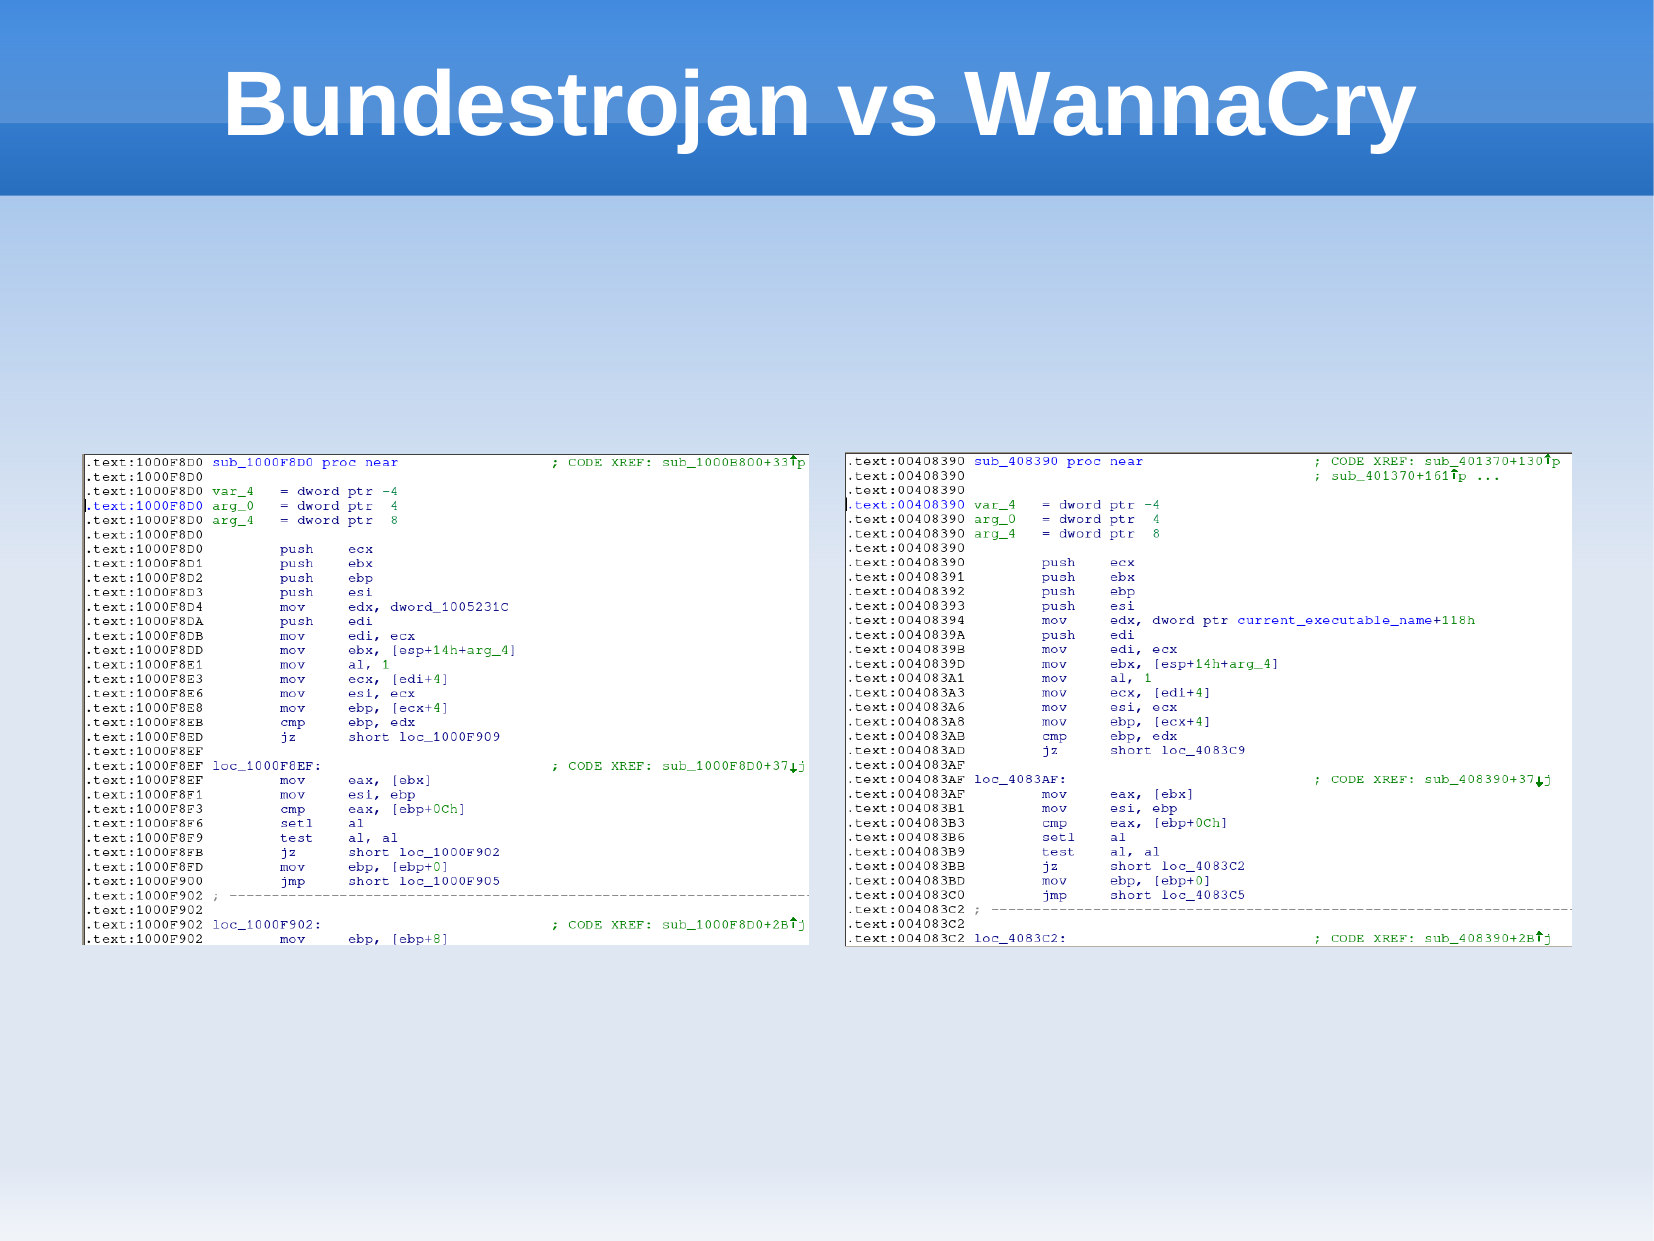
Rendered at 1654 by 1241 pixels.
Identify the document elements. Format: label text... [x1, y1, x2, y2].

picture [0, 0, 1654, 1241]
title Bundestrojan vs WannaCry [76, 0, 1565, 208]
